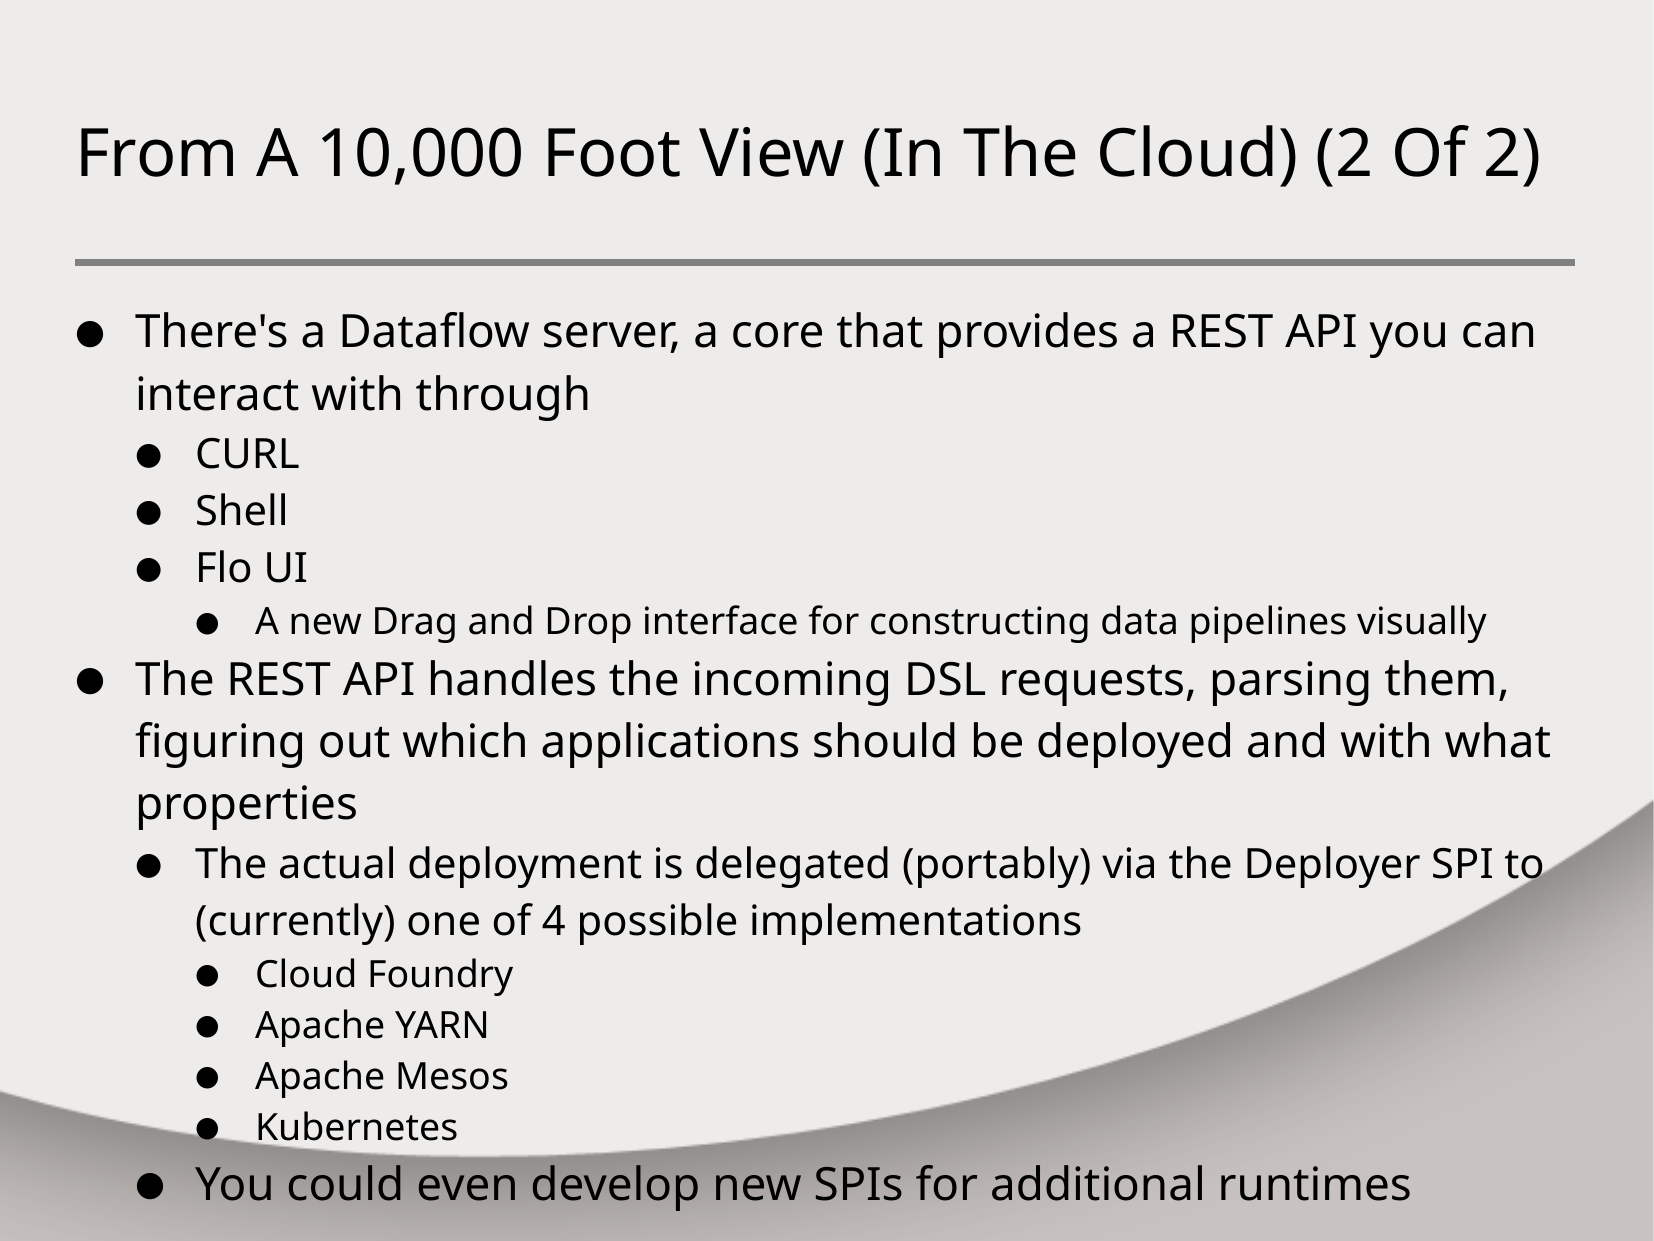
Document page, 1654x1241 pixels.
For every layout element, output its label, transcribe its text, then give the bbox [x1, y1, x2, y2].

list There's a Dataflow server, a core that provides a REST API you can interact with through CURL Shell Flo UI A new Drag and Drop interface for constructing data pipelines visually The REST API handles the incoming DSL requests, parsing them, figuring out which applications should be deployed and with what properties The actual deployment is delegated (portably) via the Deployer SPI to (currently) one of 4 possible implementations Cloud Foundry Apache YARN Apache Mesos Kubernetes You could even develop new SPIs for additional runtimes [75, 298, 1576, 1163]
picture [0, 0, 1654, 1241]
title From A 10,000 Foot View (In The Cloud) (2 Of 2) [75, 75, 1576, 226]
